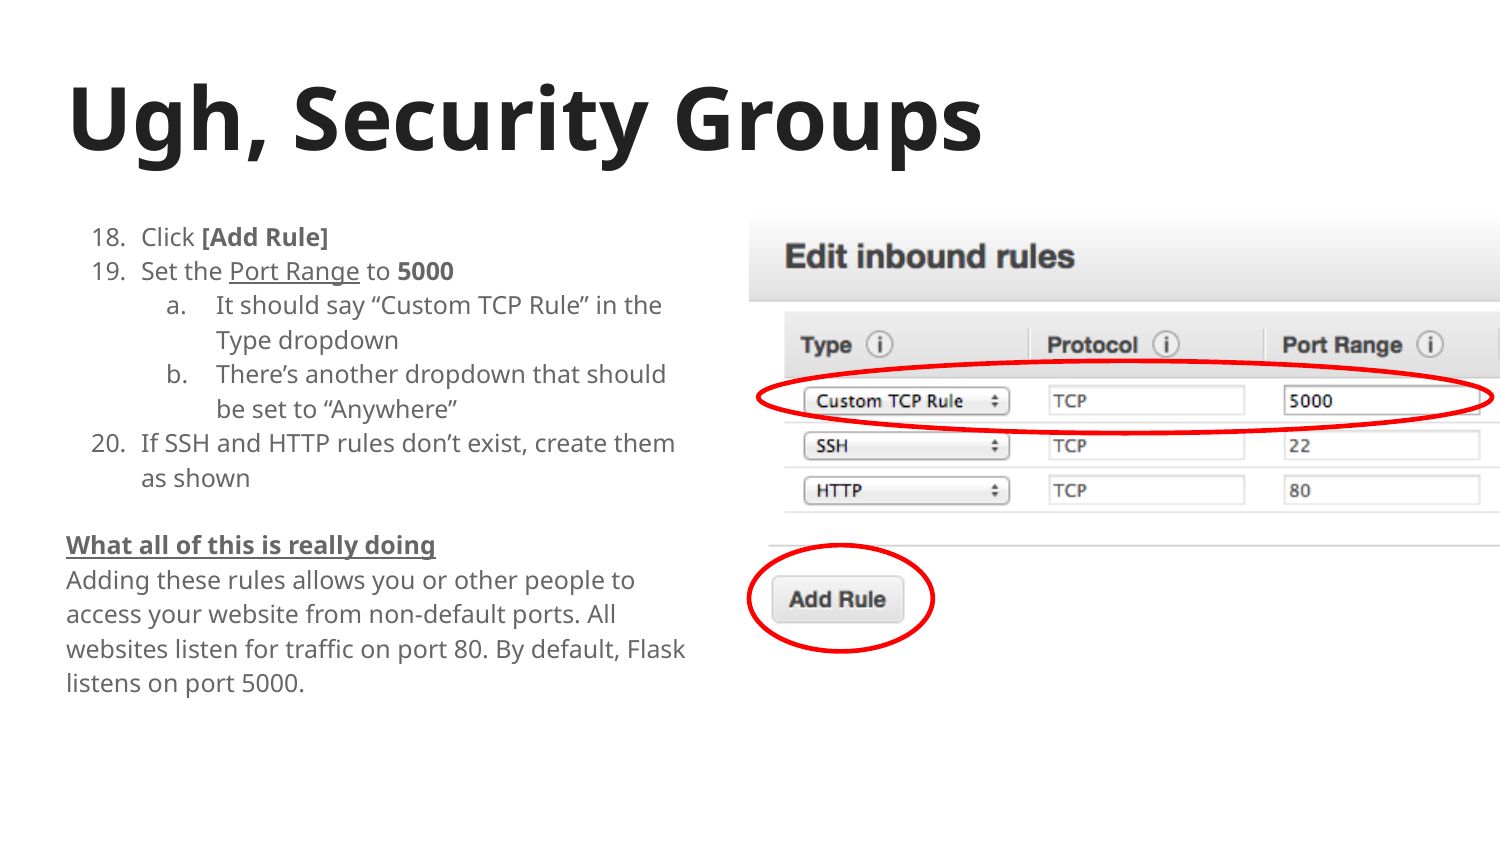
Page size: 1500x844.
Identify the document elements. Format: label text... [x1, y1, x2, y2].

picture [748, 611, 811, 652]
picture [748, 212, 1500, 652]
title Ugh, Security Groups [51, 48, 1449, 180]
list Click [Add Rule] Set the Port Range to 5000 It should say “Custom TCP Rule” in the Type dropdown There’s another dropdown that should be set to “Anywhere” If SSH and HTTP rules don’t exist, create them as shown What all of this is really doing Adding these rules allows you or other people to access your website from non-default ports. All websites listen for traffic on port 80. By default, Flask listens on port 5000. [51, 201, 708, 750]
picture [752, 548, 930, 649]
